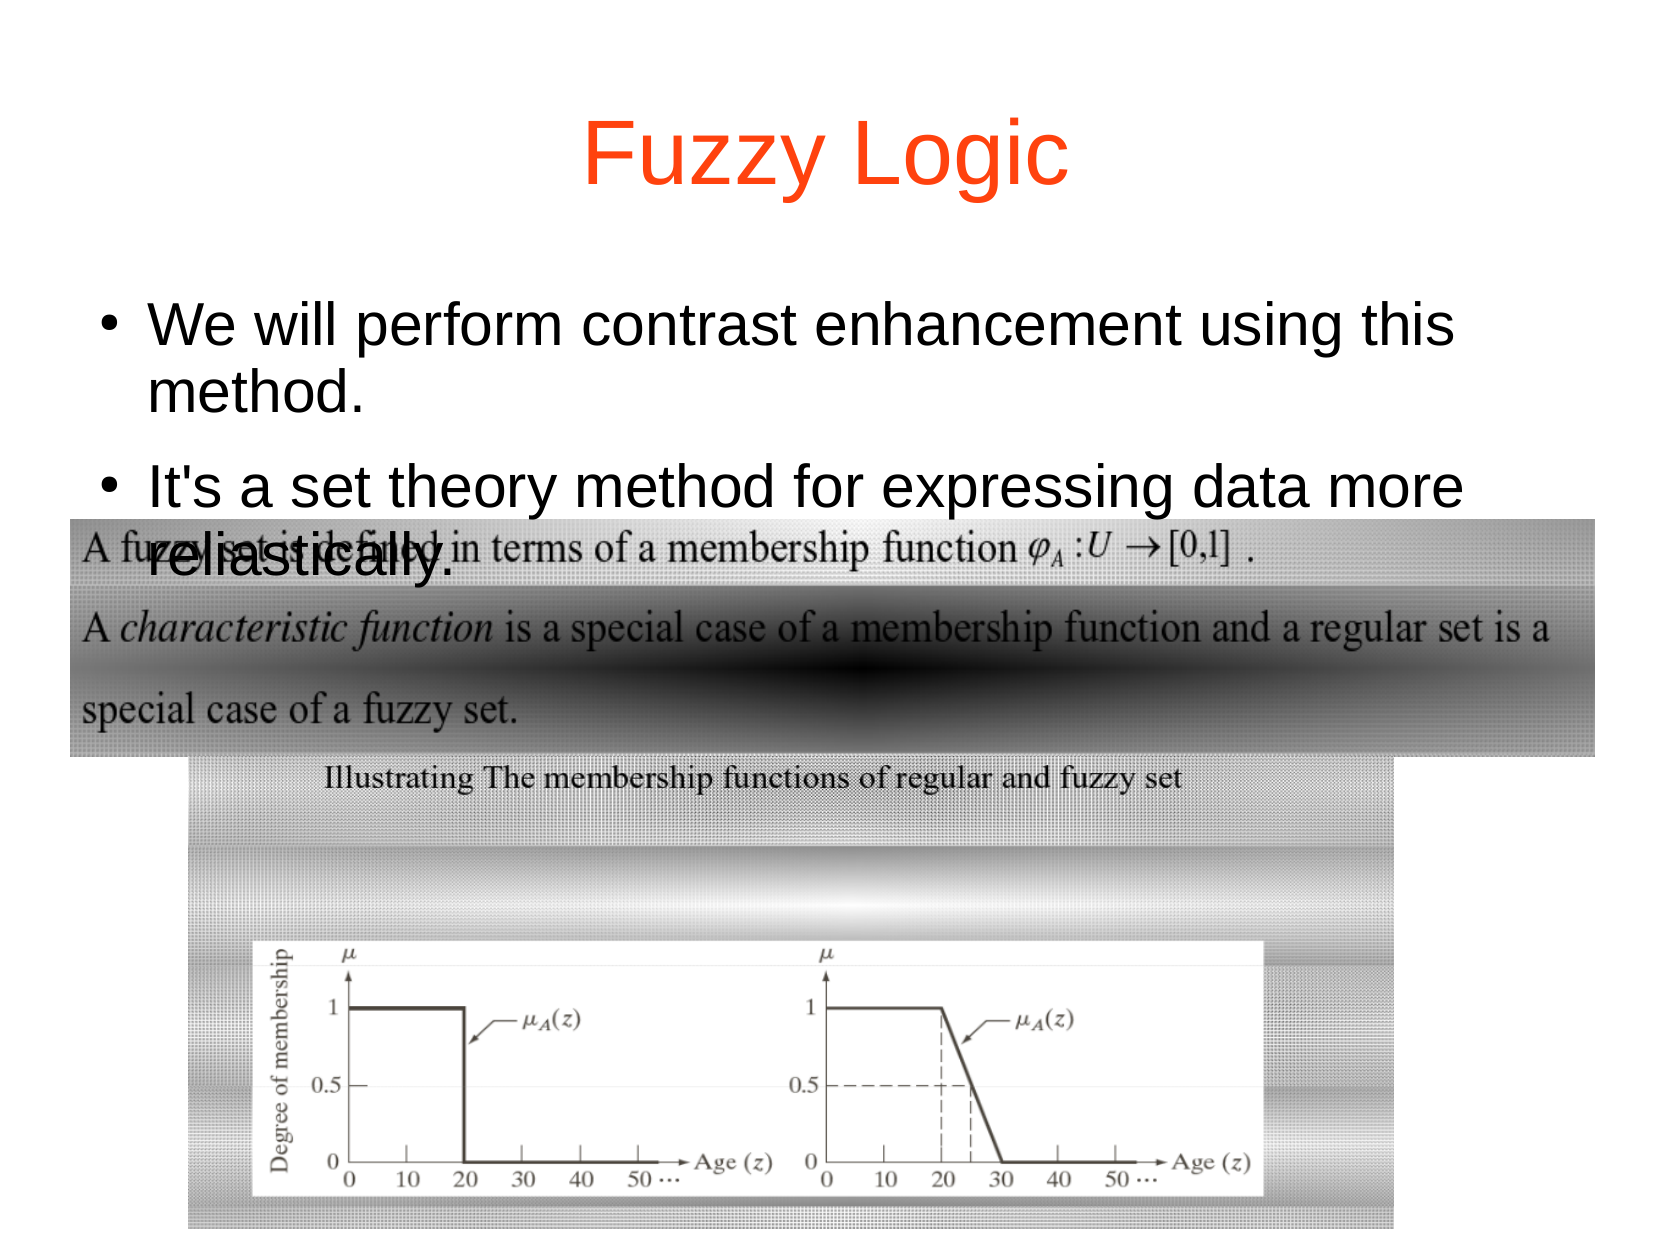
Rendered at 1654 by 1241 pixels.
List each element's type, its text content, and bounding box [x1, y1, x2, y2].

picture [70, 519, 1595, 1229]
title Fuzzy Logic [82, 49, 1571, 257]
list We will perform contrast enhancement using this method. It's a set theory method for expressing data more reliastically. [82, 290, 1571, 591]
